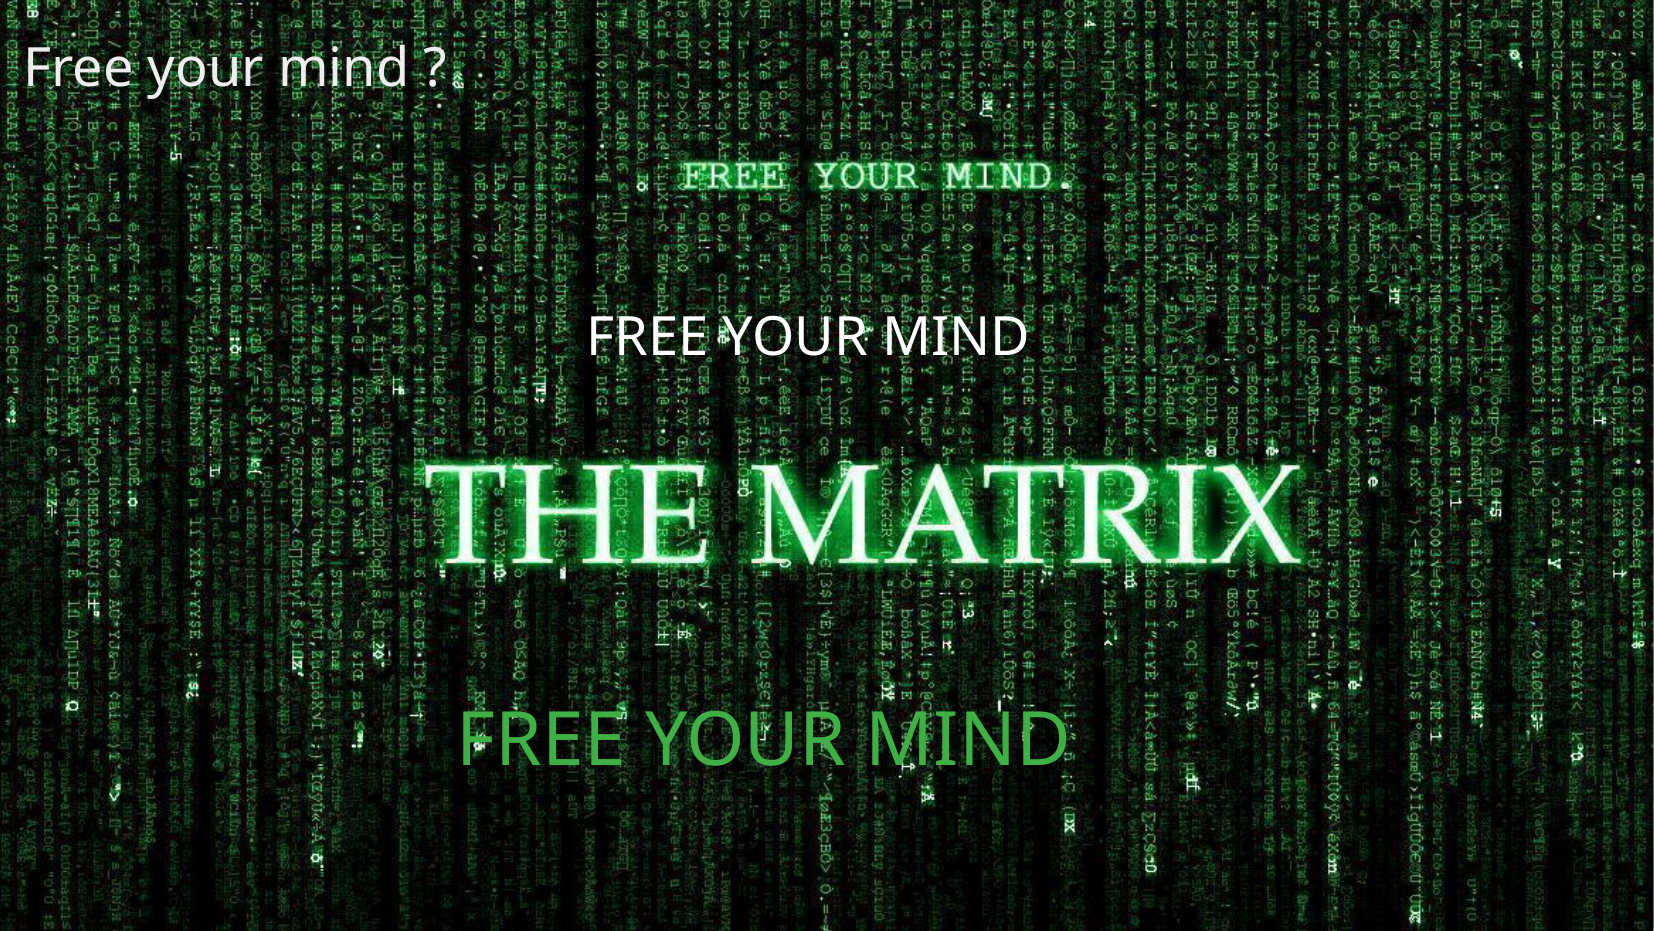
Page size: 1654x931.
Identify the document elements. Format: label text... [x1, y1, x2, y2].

text_box FREE YOUR MIND [442, 677, 1288, 796]
picture [0, 0, 1654, 931]
text_box FREE YOUR MIND [571, 289, 1192, 380]
title Free your mind ? [23, 11, 1589, 119]
